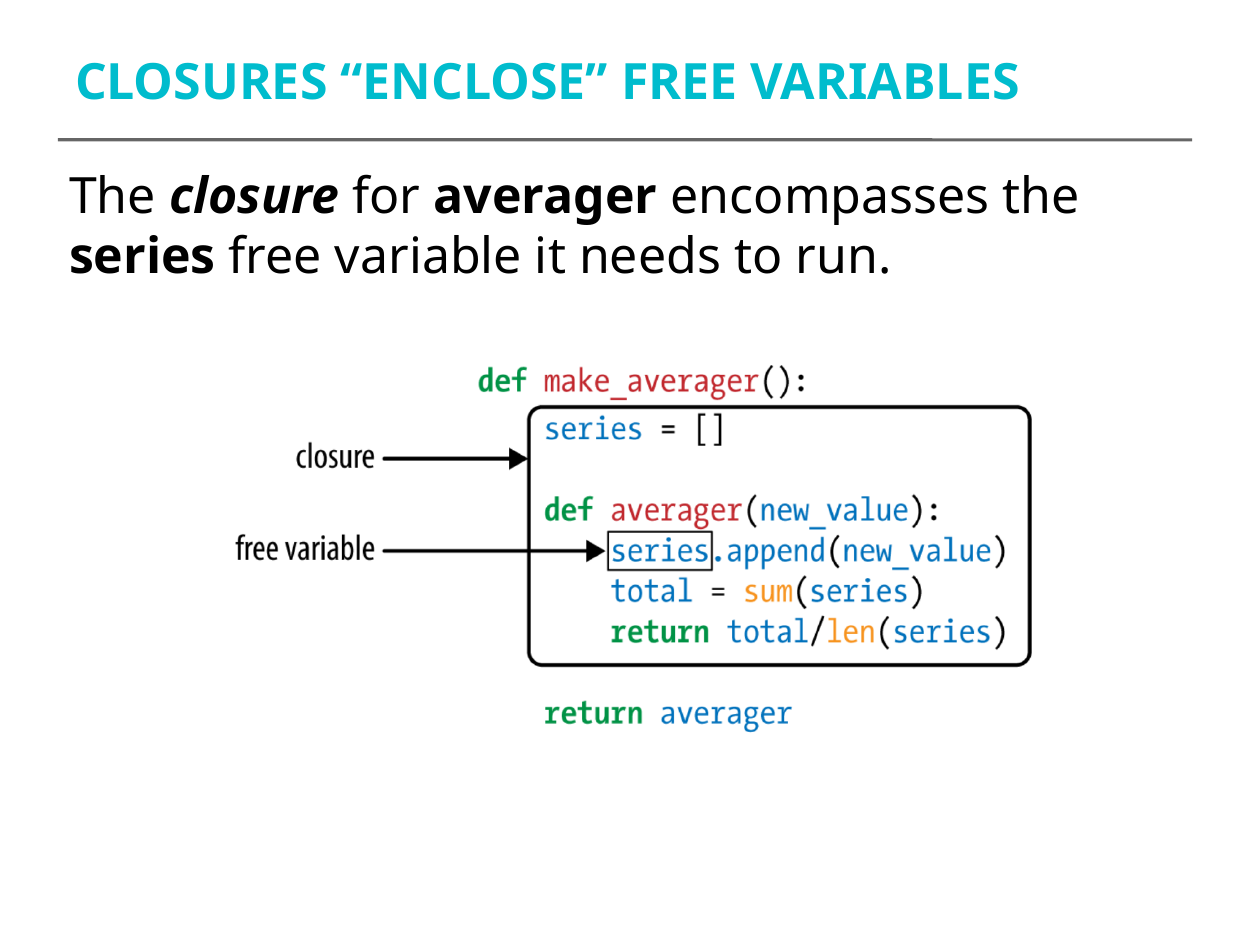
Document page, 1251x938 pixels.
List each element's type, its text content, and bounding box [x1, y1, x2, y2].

picture [190, 354, 1048, 733]
title CLOSURES “ENCLOSE” FREE VARIABLES [62, 37, 1188, 122]
list The closure for averager encompasses the series free variable it needs to run. [56, 151, 1182, 367]
